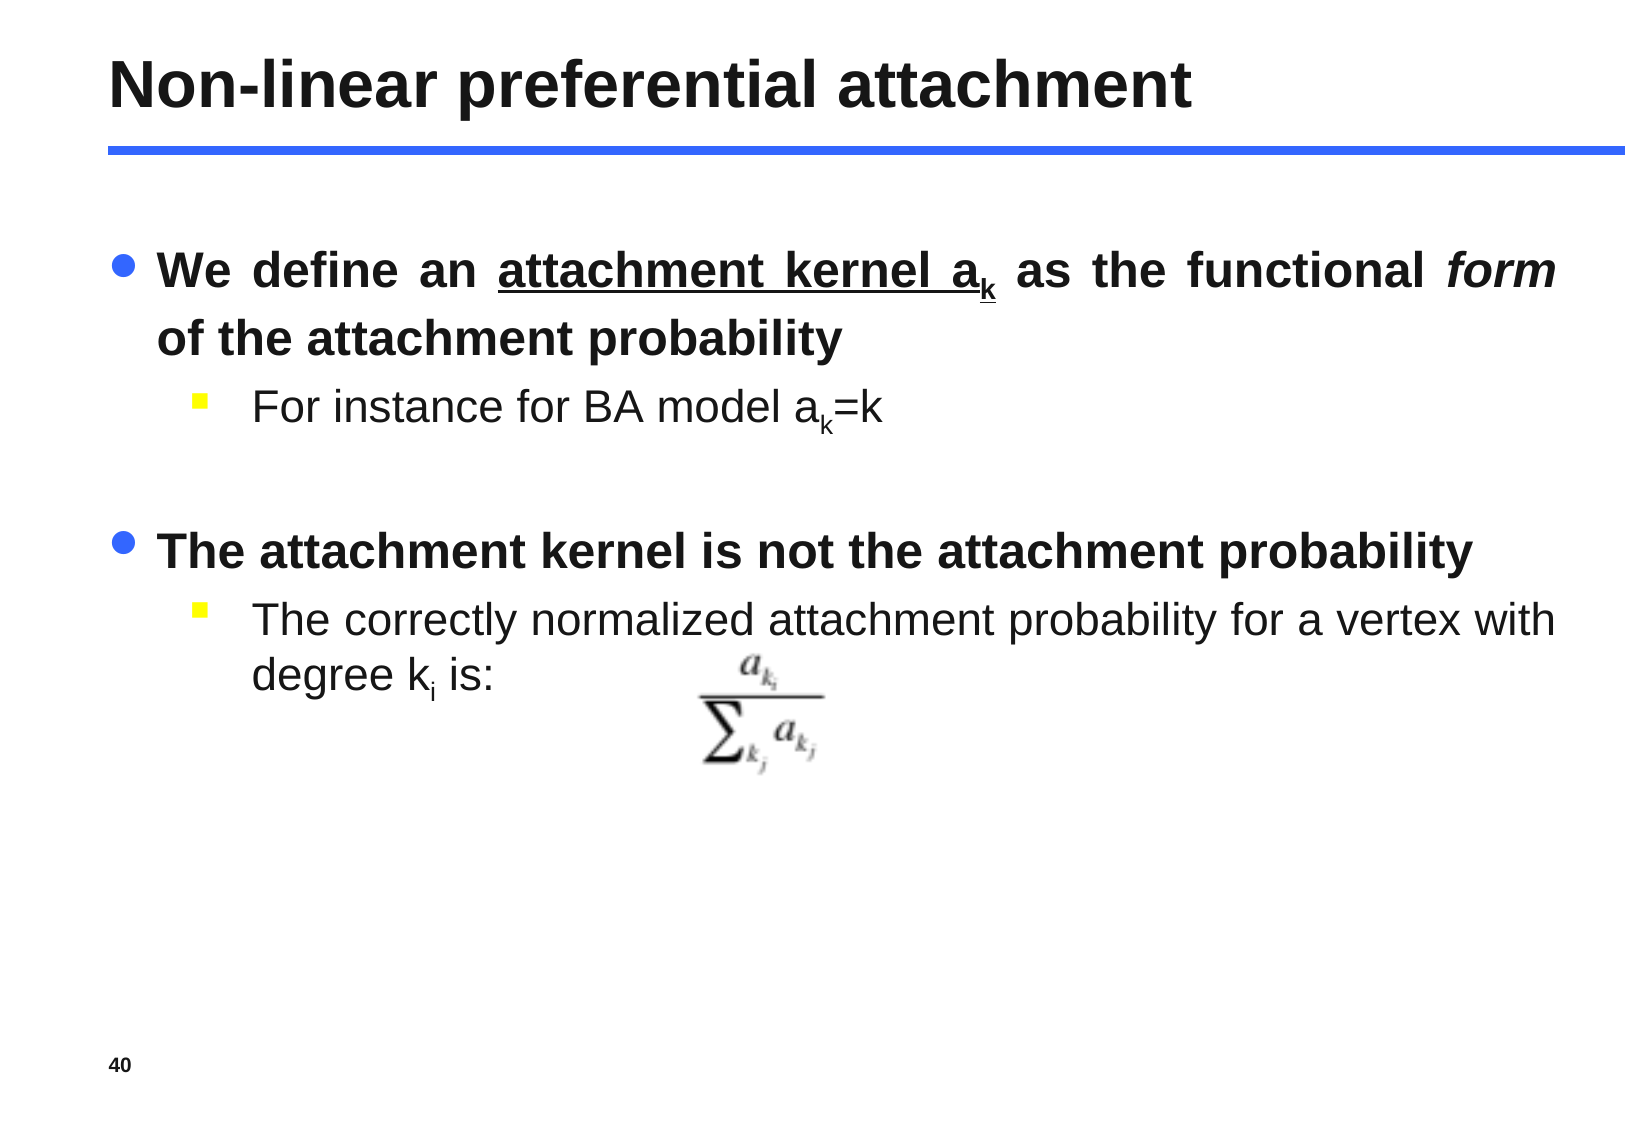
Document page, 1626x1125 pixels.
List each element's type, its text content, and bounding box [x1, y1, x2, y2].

text_box <number> [108, 1051, 188, 1077]
list We define an attachment kernel ak as the functional form of the attachment probability For instance for BA model ak=k The attachment kernel is not the attachment probability The correctly normalized attachment probability for a vertex with degree ki is: [108, 237, 1558, 975]
chart [693, 636, 829, 778]
title Non-linear preferential attachment [108, 30, 1558, 131]
